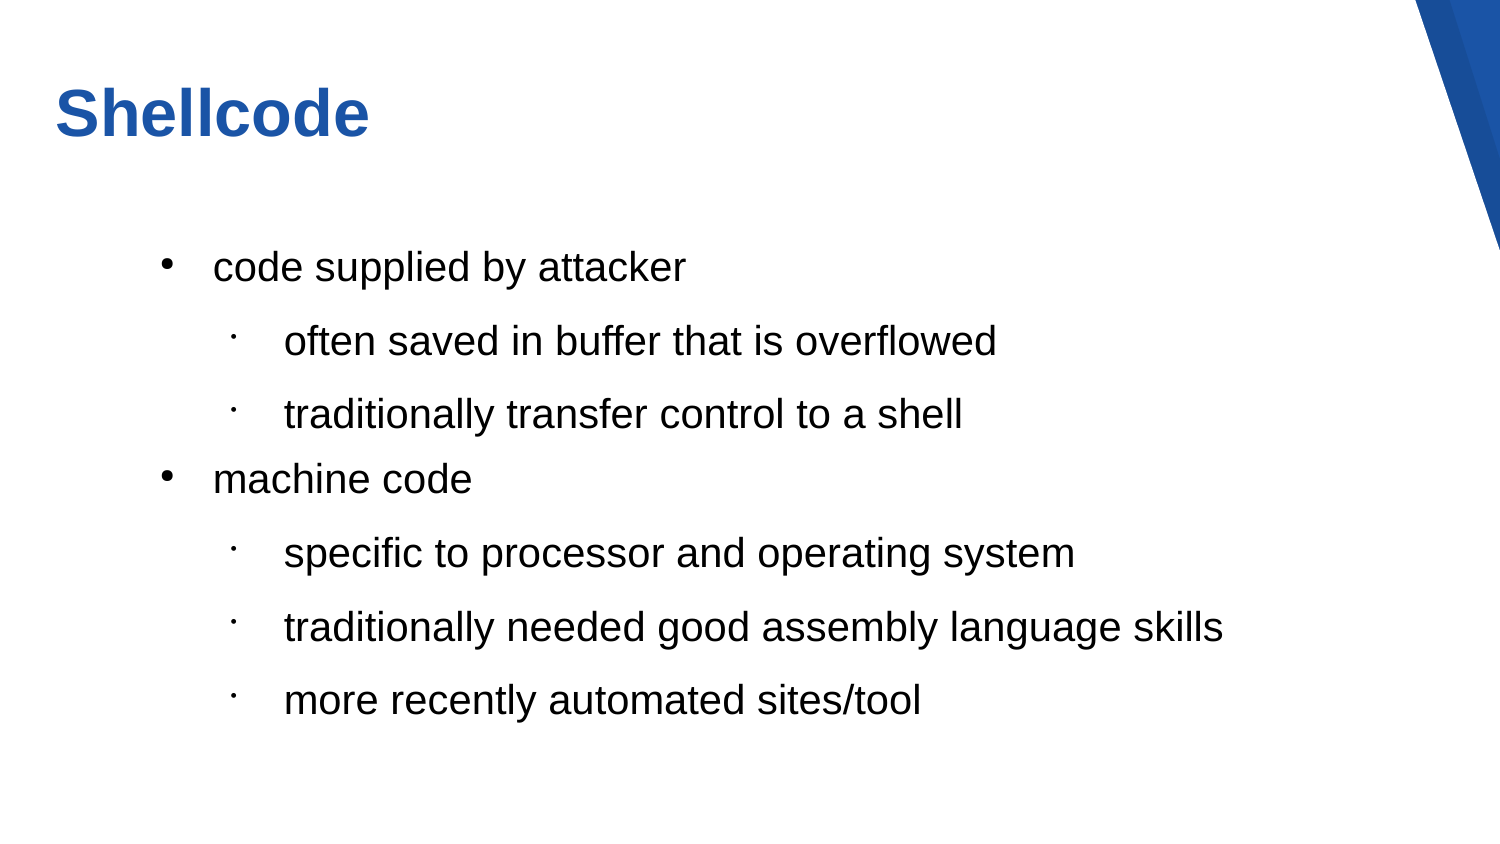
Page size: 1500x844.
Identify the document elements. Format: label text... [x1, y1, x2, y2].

list code supplied by attacker often saved in buffer that is overflowed traditionally transfer control to a shell machine code specific to processor and operating system traditionally needed good assembly language skills more recently automated sites/tool [127, 225, 1411, 725]
title Shellcode [40, 97, 1306, 166]
